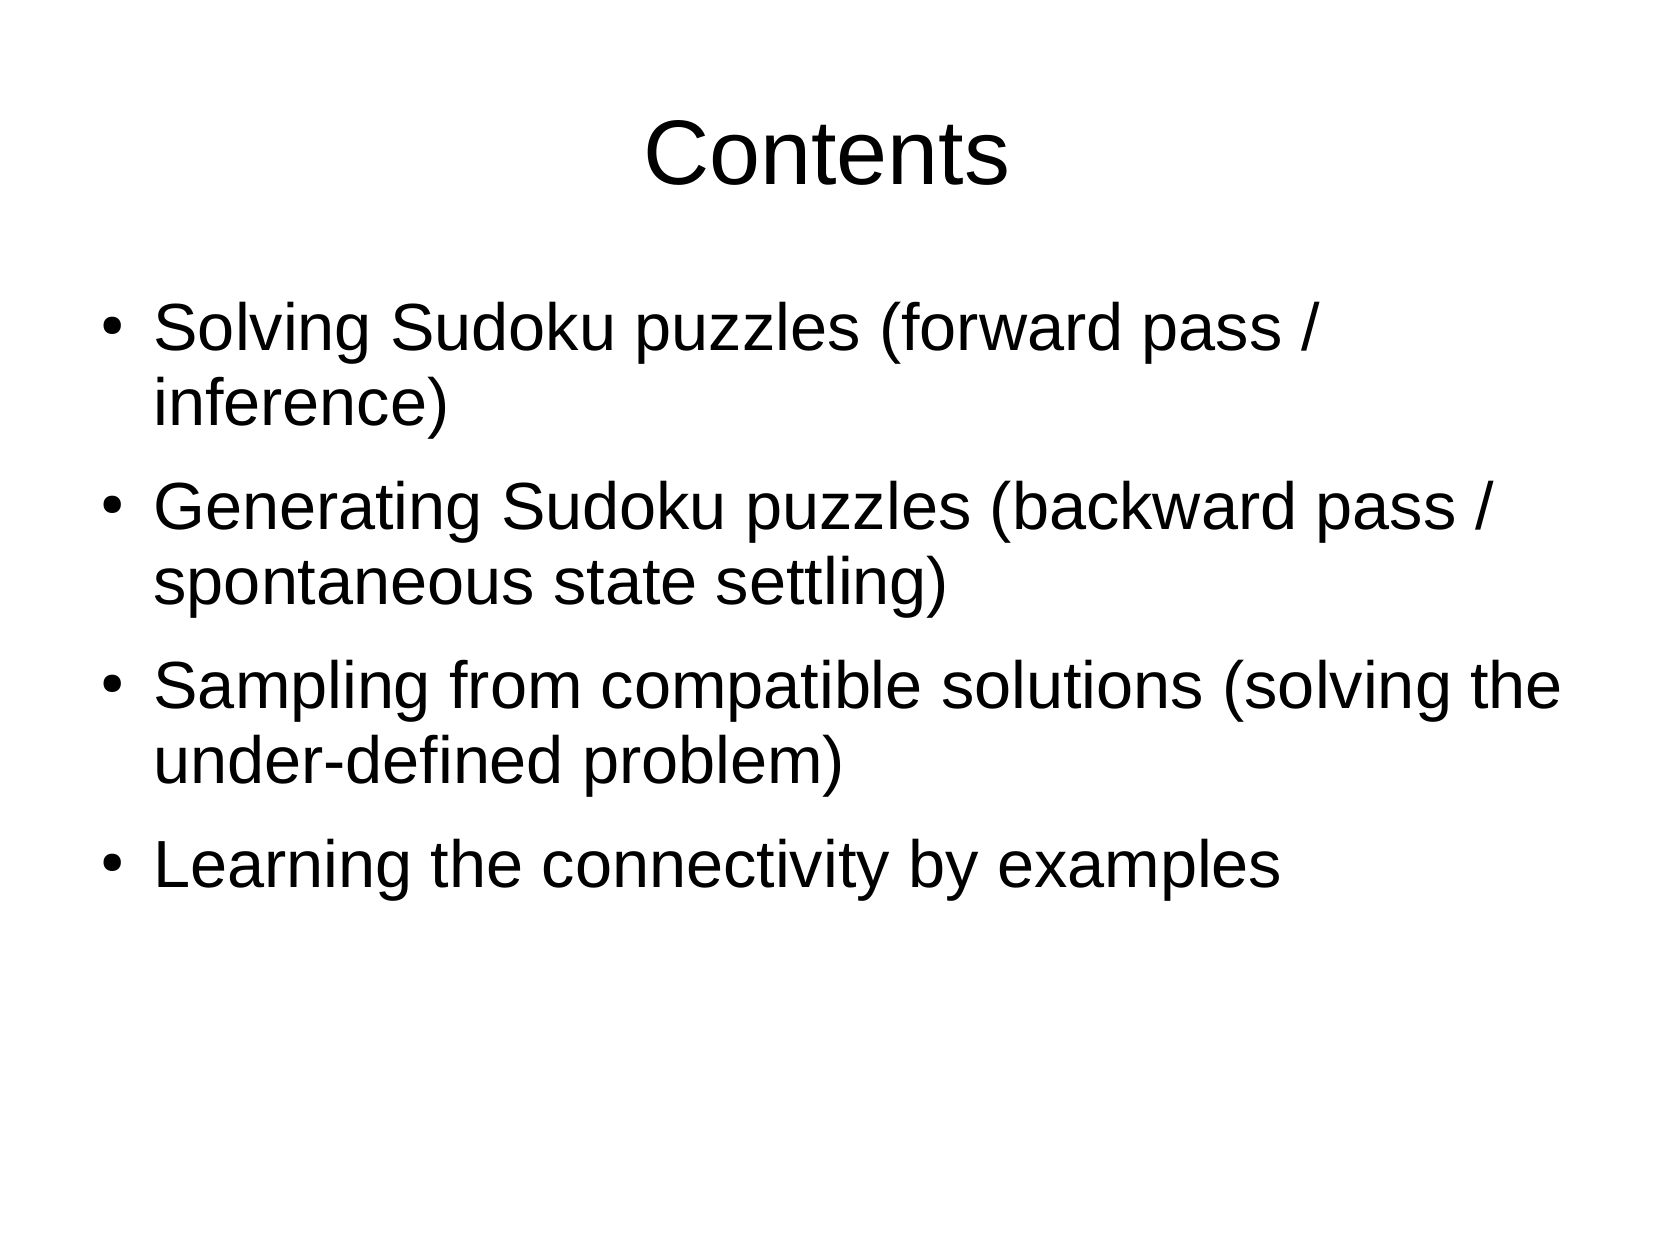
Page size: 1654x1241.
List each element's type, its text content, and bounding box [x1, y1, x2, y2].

title Contents [82, 49, 1571, 257]
list Solving Sudoku puzzles (forward pass / inference) Generating Sudoku puzzles (backward pass / spontaneous state settling) Sampling from compatible solutions (solving the under-defined problem) Learning the connectivity by examples [82, 290, 1571, 1010]
